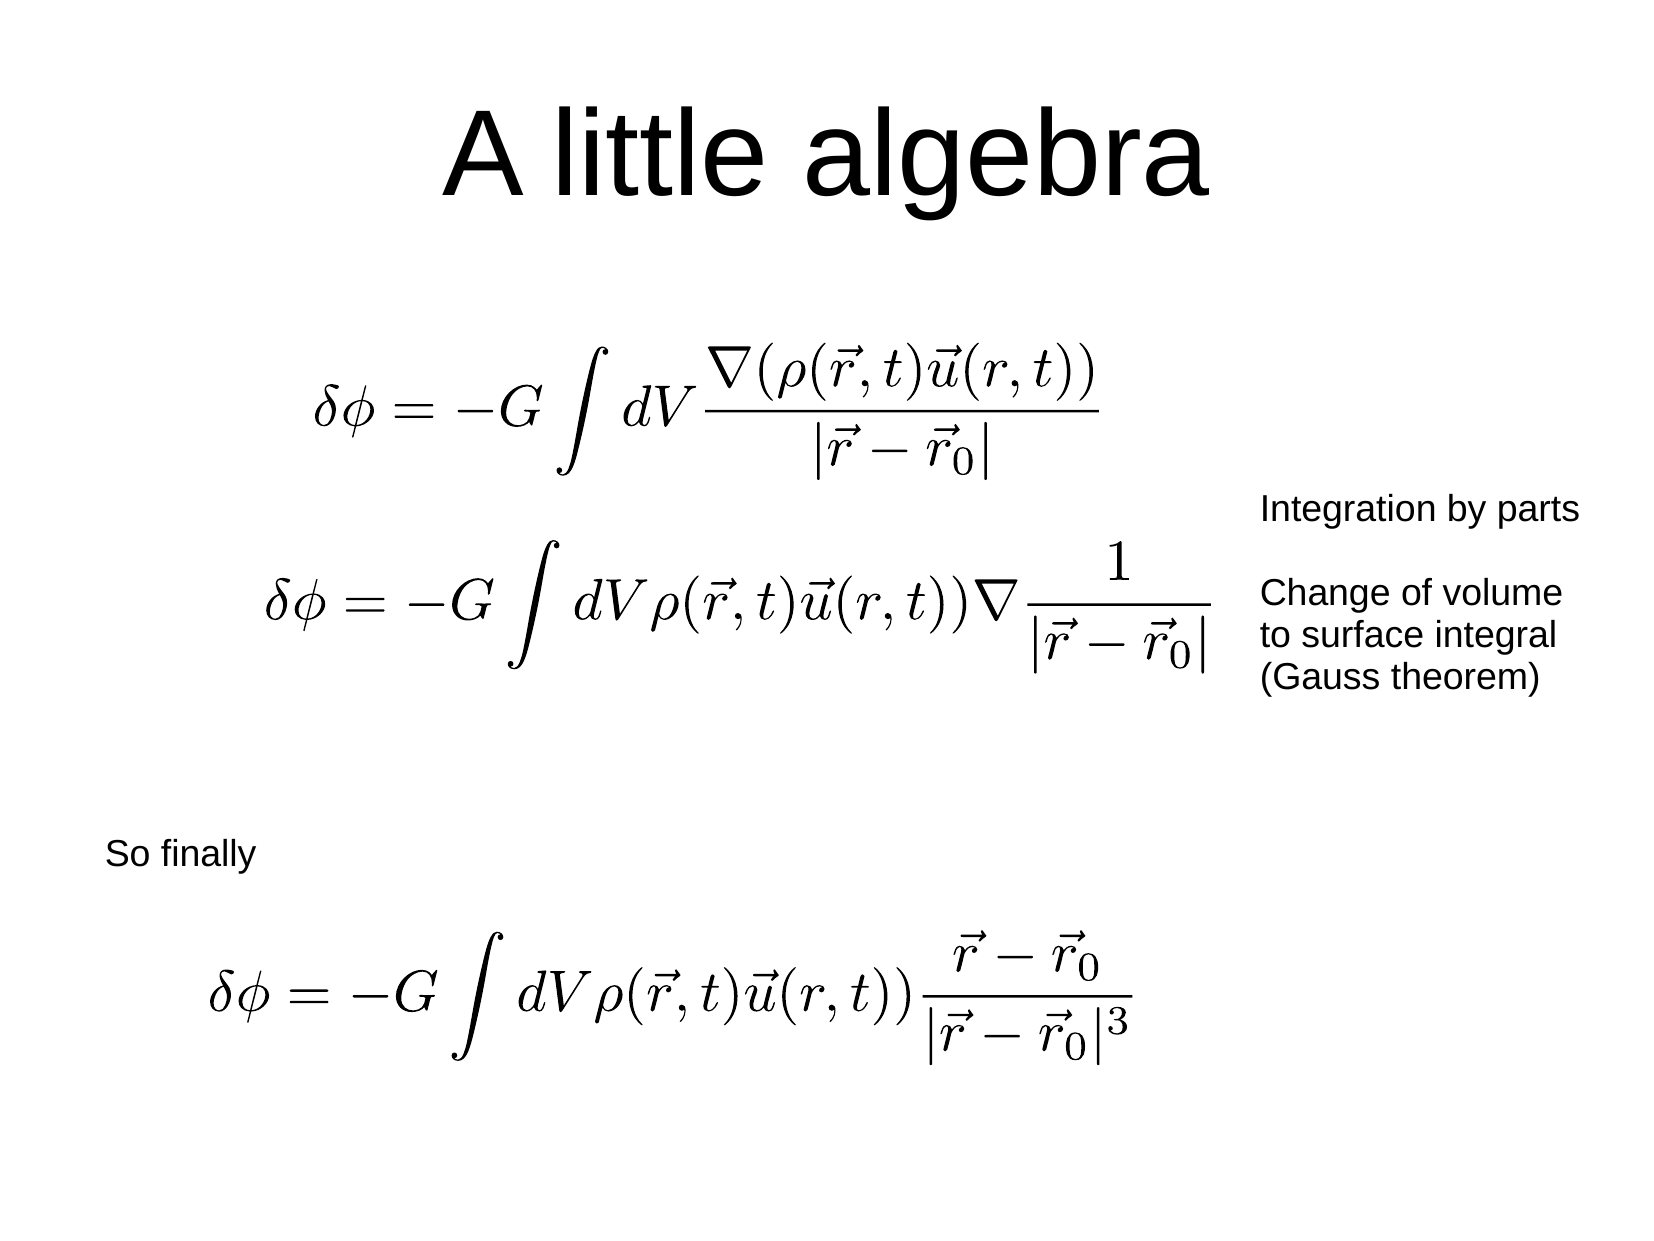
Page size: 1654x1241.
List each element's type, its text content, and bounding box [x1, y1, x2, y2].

text_box So finally [90, 825, 272, 882]
text_box [266, 540, 1211, 674]
text_box Integration by parts Change of volume to surface integral (Gauss theorem) [1245, 480, 1606, 747]
text_box [210, 930, 1133, 1066]
title A little algebra [82, 49, 1571, 257]
text_box [315, 342, 1099, 481]
